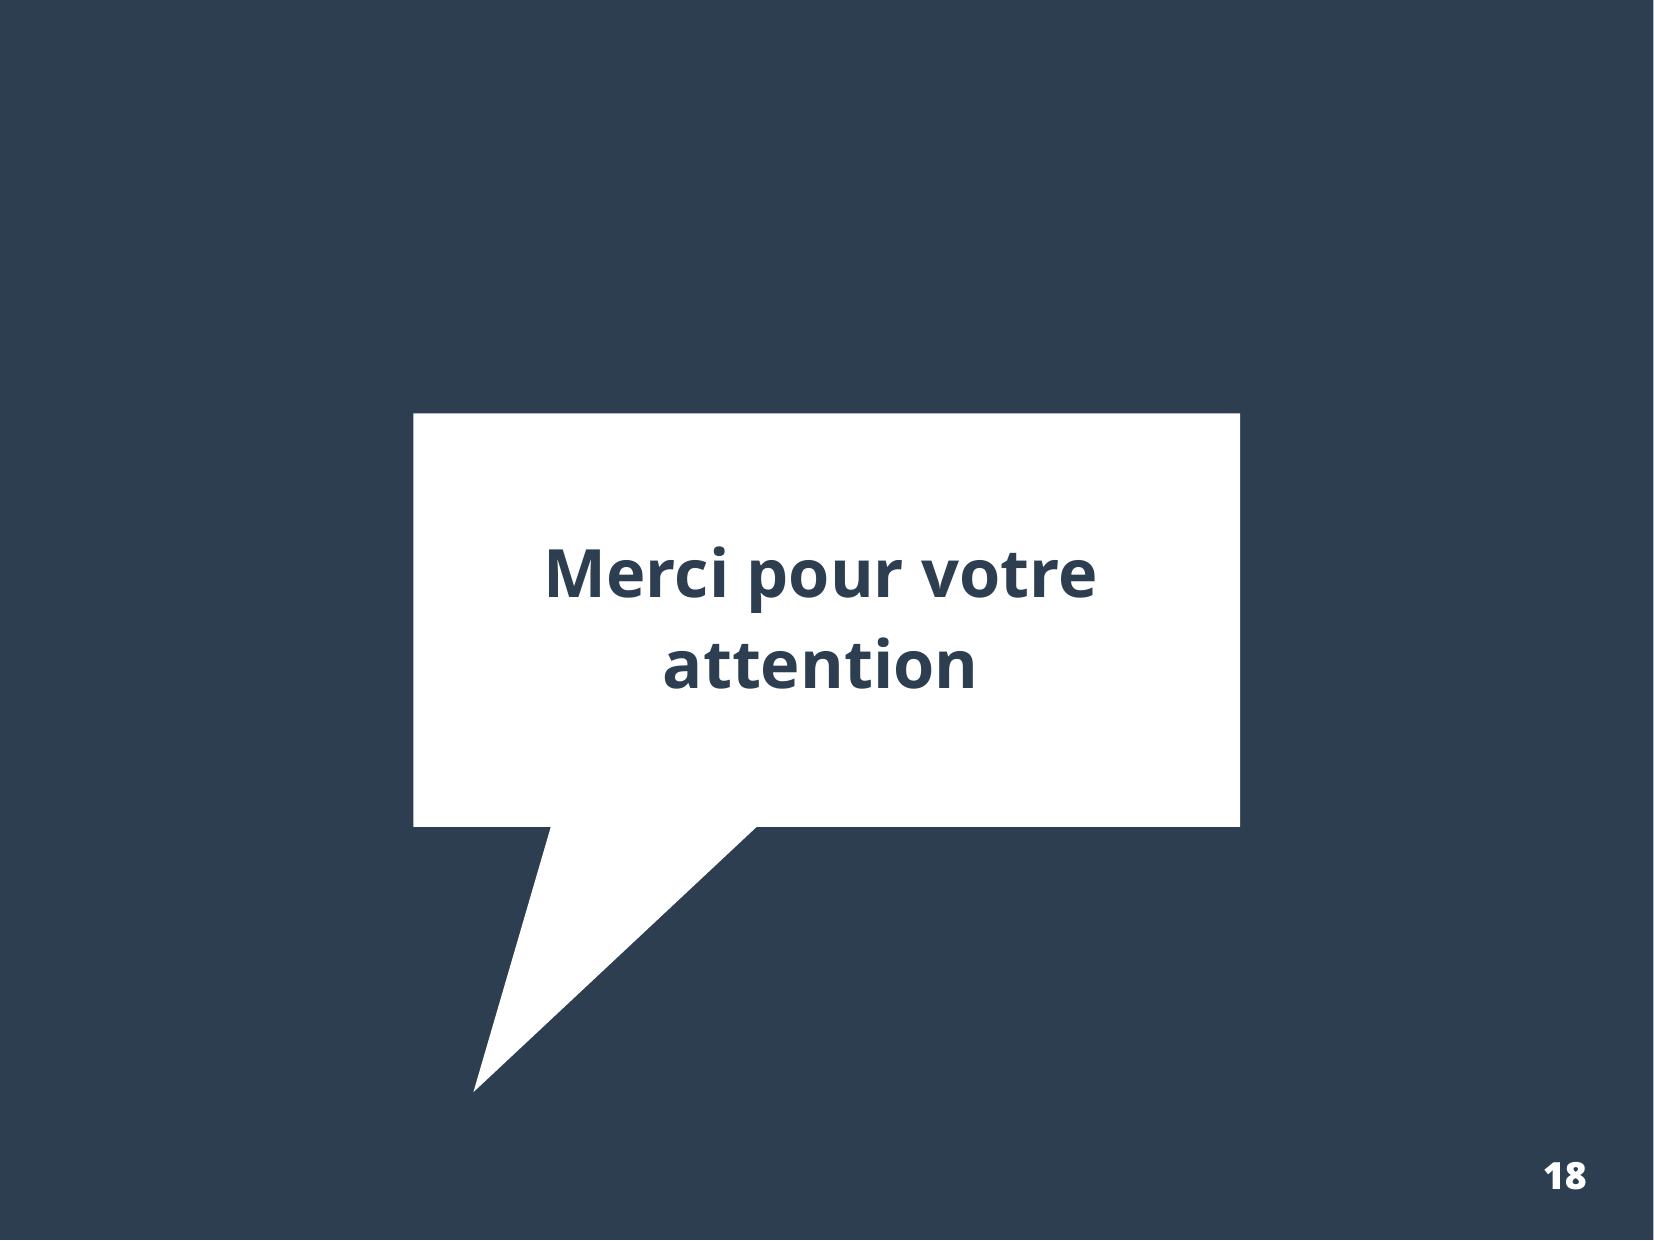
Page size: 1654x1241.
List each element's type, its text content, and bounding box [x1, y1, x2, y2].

subtitle Merci pour votre attention [437, 425, 1205, 809]
